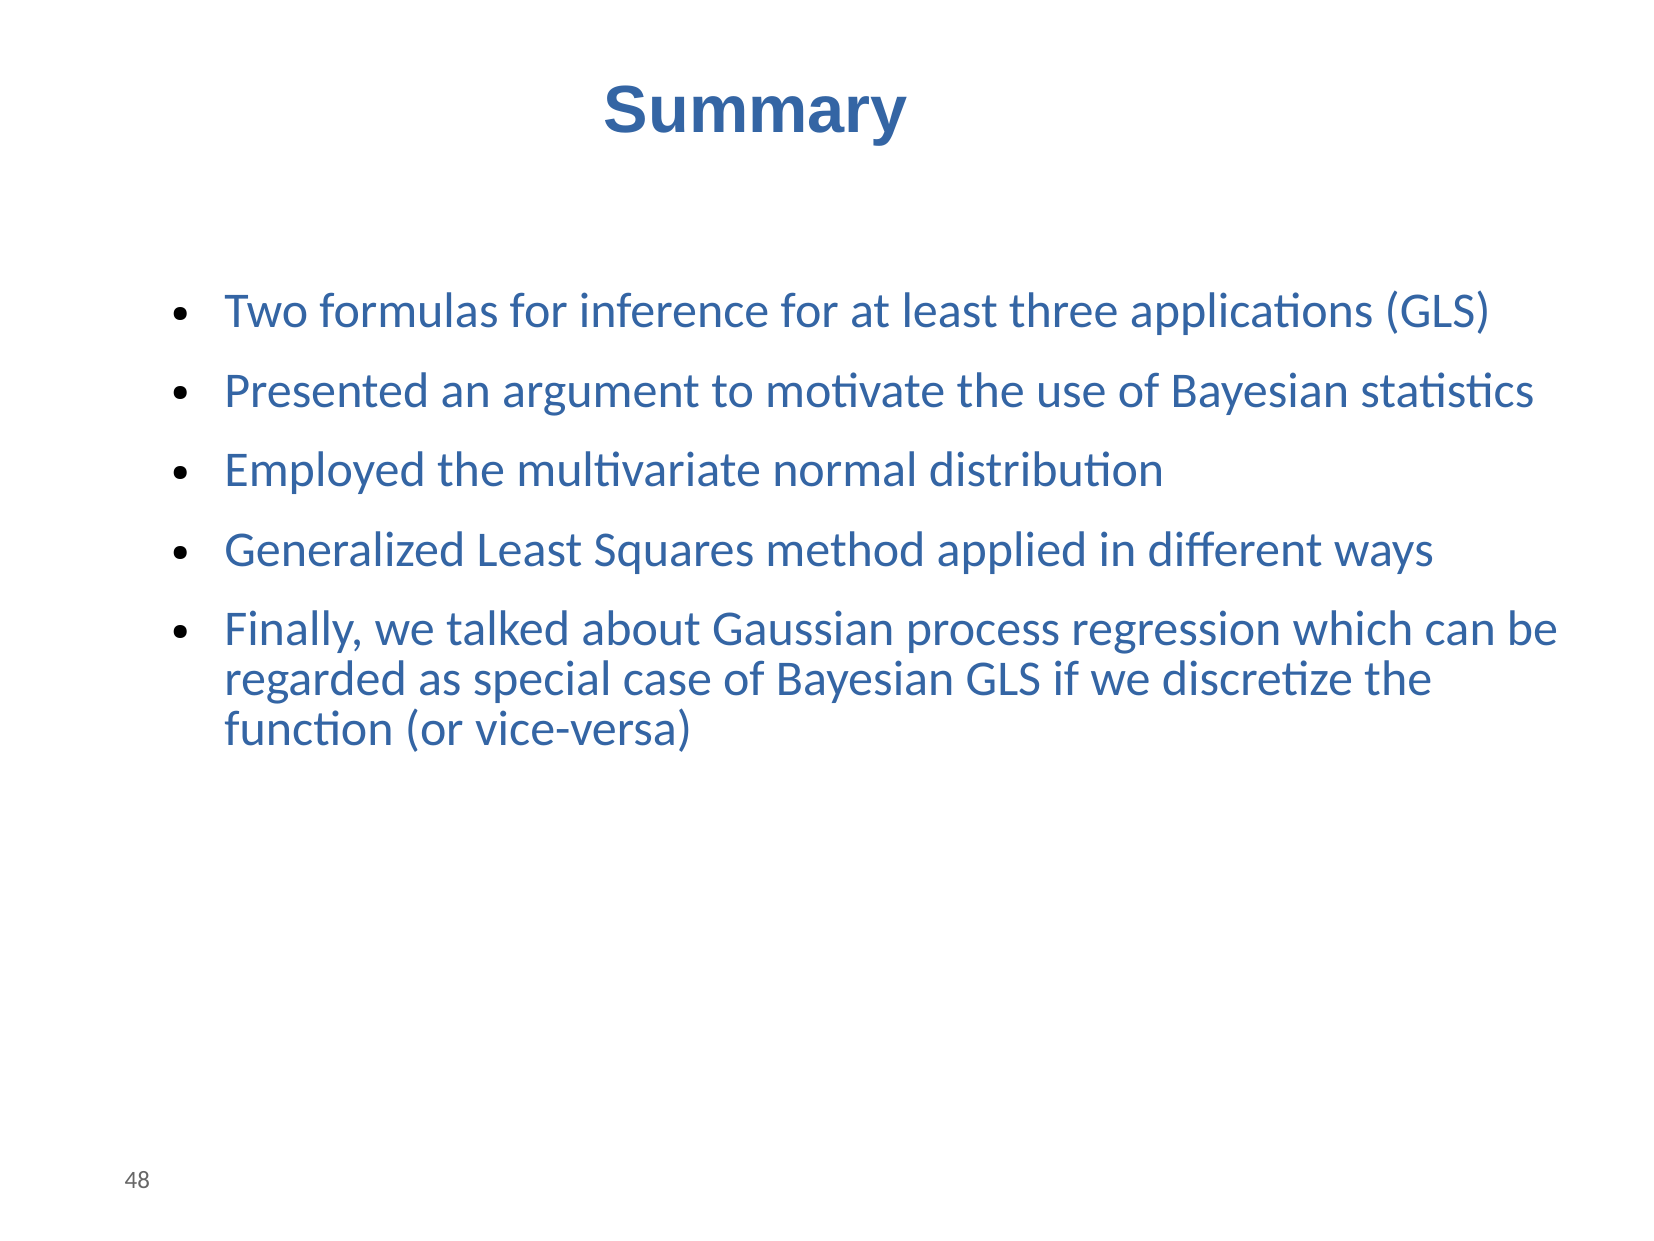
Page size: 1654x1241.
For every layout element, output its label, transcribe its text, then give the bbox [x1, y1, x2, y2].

list Two formulas for inference for at least three applications (GLS) Presented an argument to motivate the use of Bayesian statistics Employed the multivariate normal distribution Generalized Least Squares method applied in different ways Finally, we talked about Gaussian process regression which can be regarded as special case of Bayesian GLS if we discretize the function (or vice-versa) [153, 290, 1571, 1087]
title Summary [147, 5, 1365, 213]
